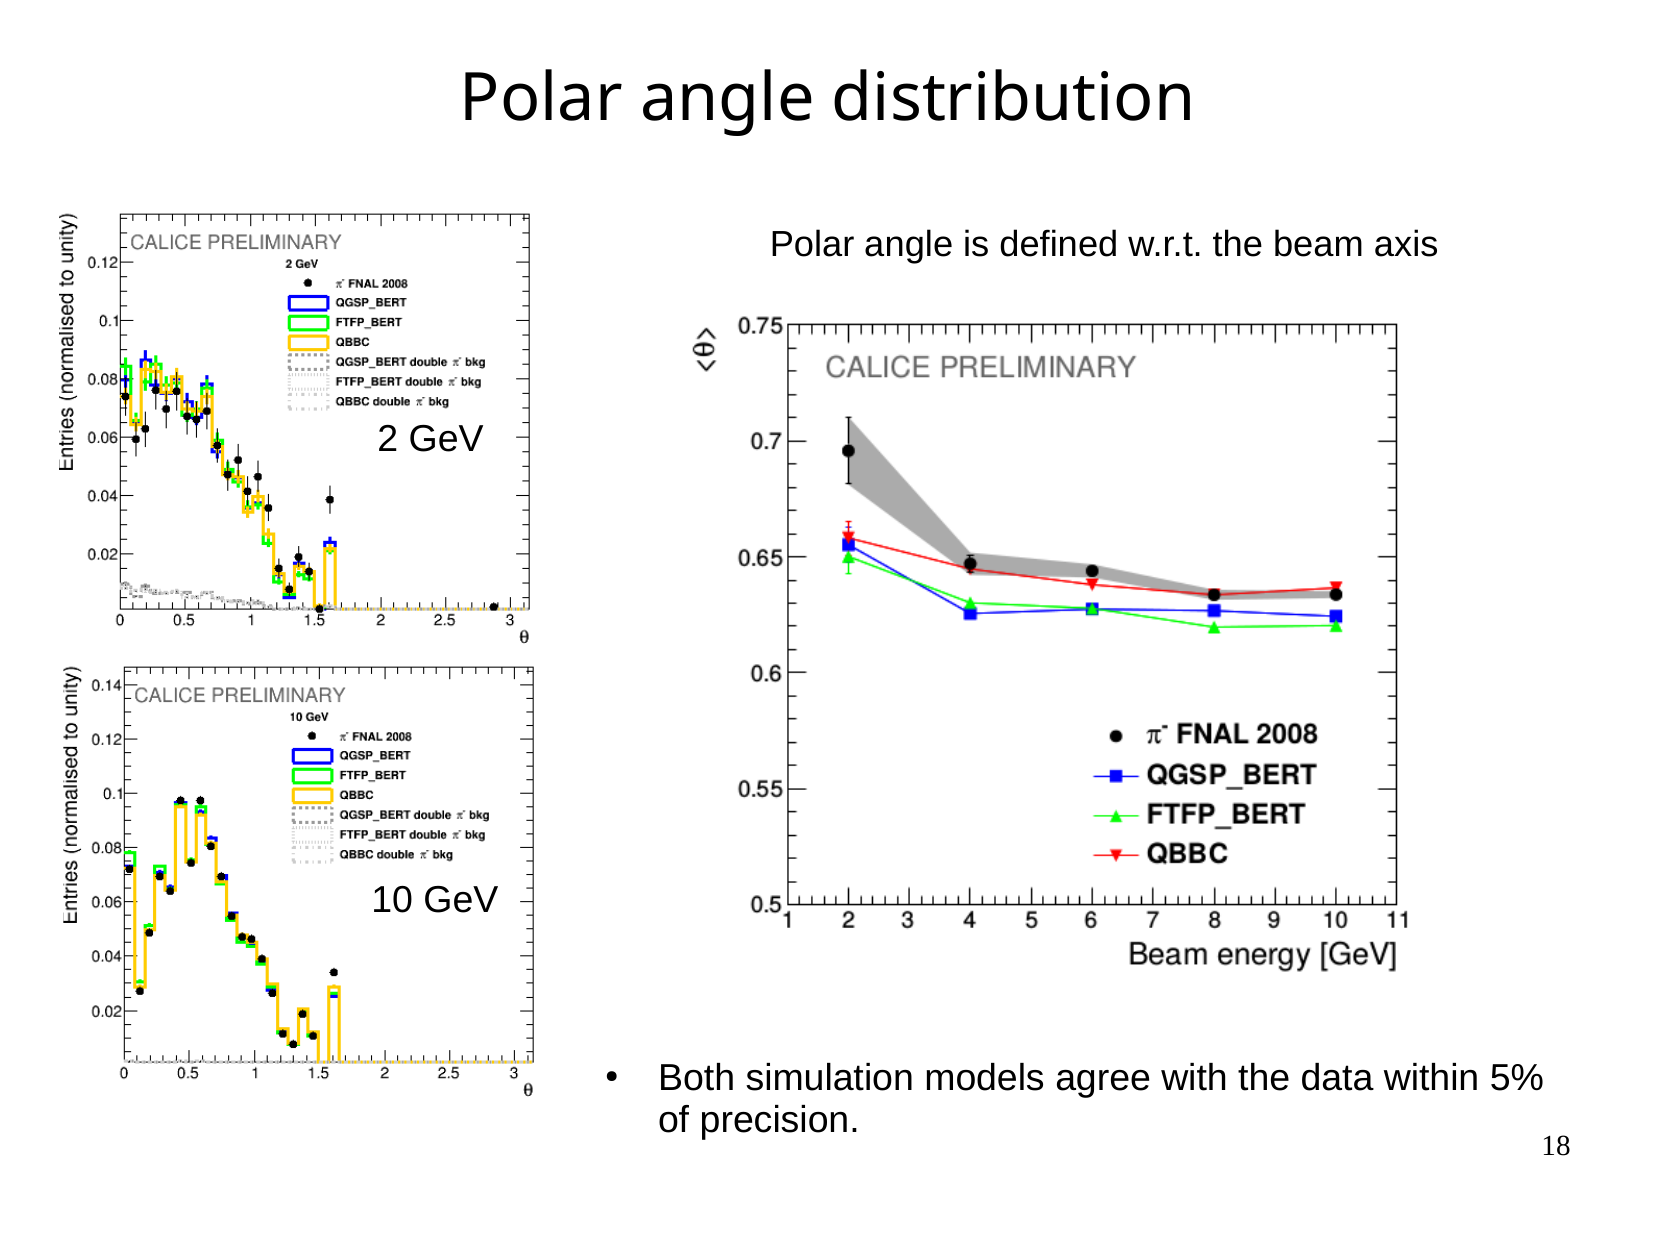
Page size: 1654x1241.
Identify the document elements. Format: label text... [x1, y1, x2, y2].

text_box 10 GeV [356, 870, 514, 928]
title Polar angle distribution [85, 52, 1571, 138]
list Polar angle is defined w.r.t. the beam axis [701, 223, 1453, 269]
picture [59, 168, 548, 1109]
text_box 2 GeV [362, 410, 499, 468]
list Both simulation models agree with the data within 5% of precision. [587, 1056, 1571, 1216]
picture [677, 245, 1469, 976]
